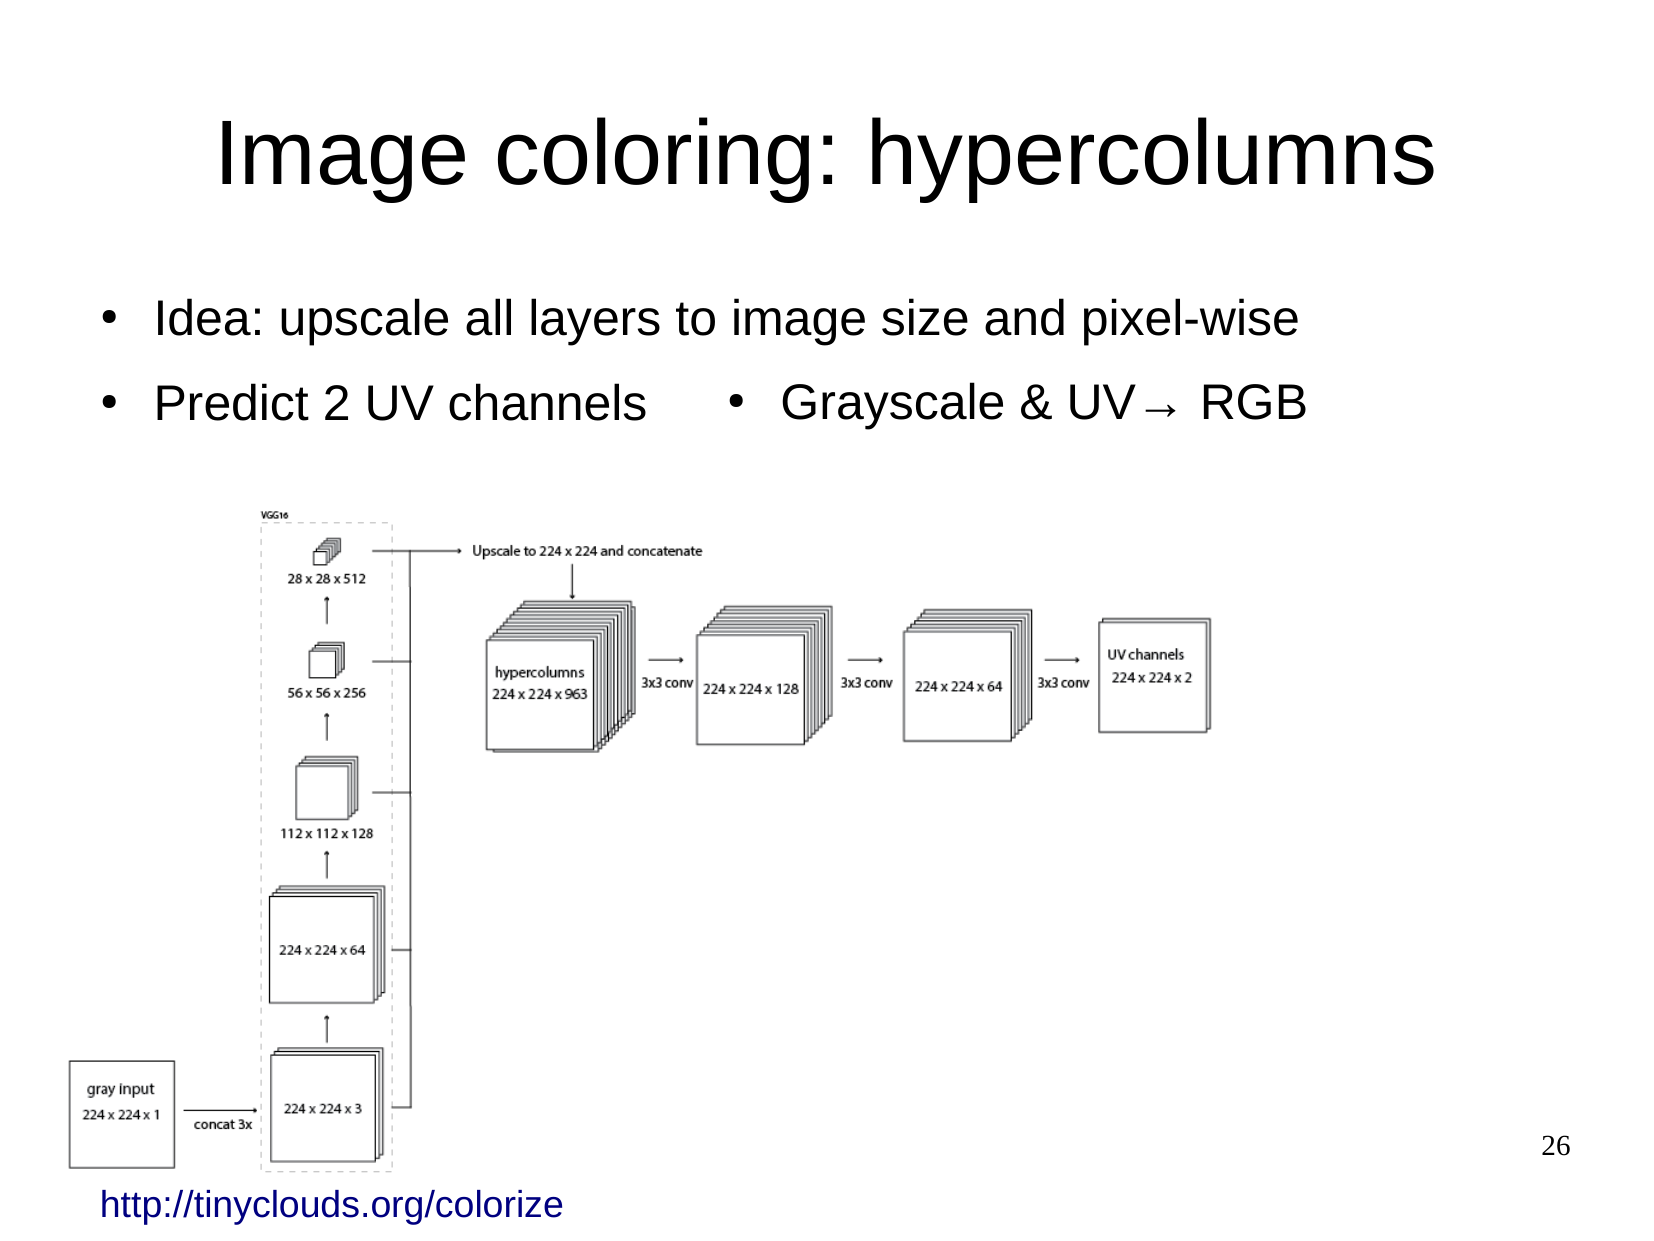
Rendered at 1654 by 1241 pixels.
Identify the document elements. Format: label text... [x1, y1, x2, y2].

list Idea: upscale all layers to image size and pixel-wise Predict 2 UV channels [82, 290, 1571, 1010]
text_box Grayscale & UV→ RGB [709, 374, 1562, 446]
picture [31, 485, 1219, 1188]
text_box http://tinyclouds.org/colorize [85, 1175, 590, 1233]
title Image coloring: hypercolumns [82, 49, 1571, 257]
